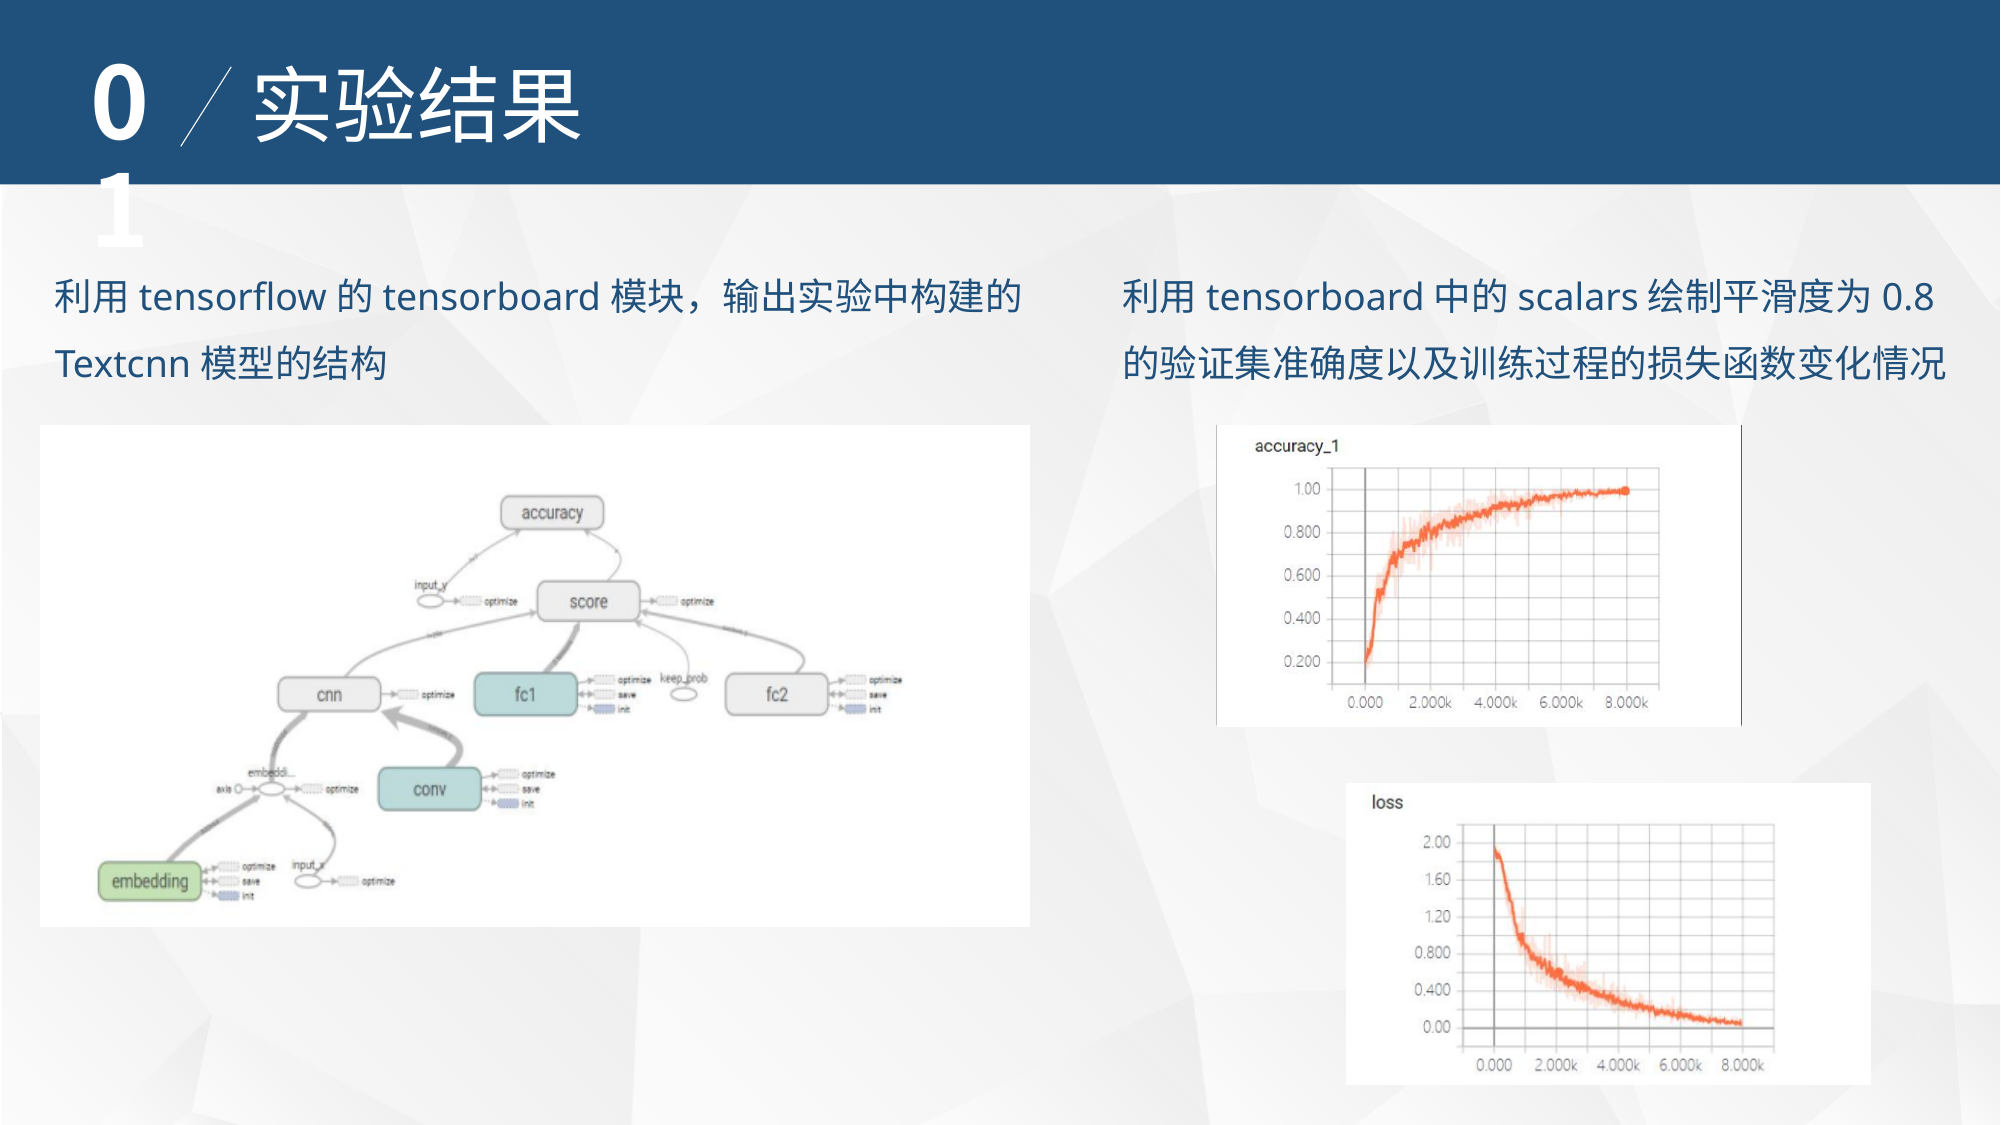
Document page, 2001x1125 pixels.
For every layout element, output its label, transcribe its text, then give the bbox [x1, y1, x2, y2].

text_box 利用tensorboard中的scalars绘制平滑度为0.8的验证集准确度以及训练过程的损失函数变化情况 [1107, 242, 1970, 393]
picture [0, 0, 2001, 1125]
list 01 [75, 45, 218, 212]
list 实验结果 [235, 57, 989, 139]
text_box 利用tensorflow的tensorboard模块，输出实验中构建的Textcnn模型的结构 [40, 242, 1071, 393]
